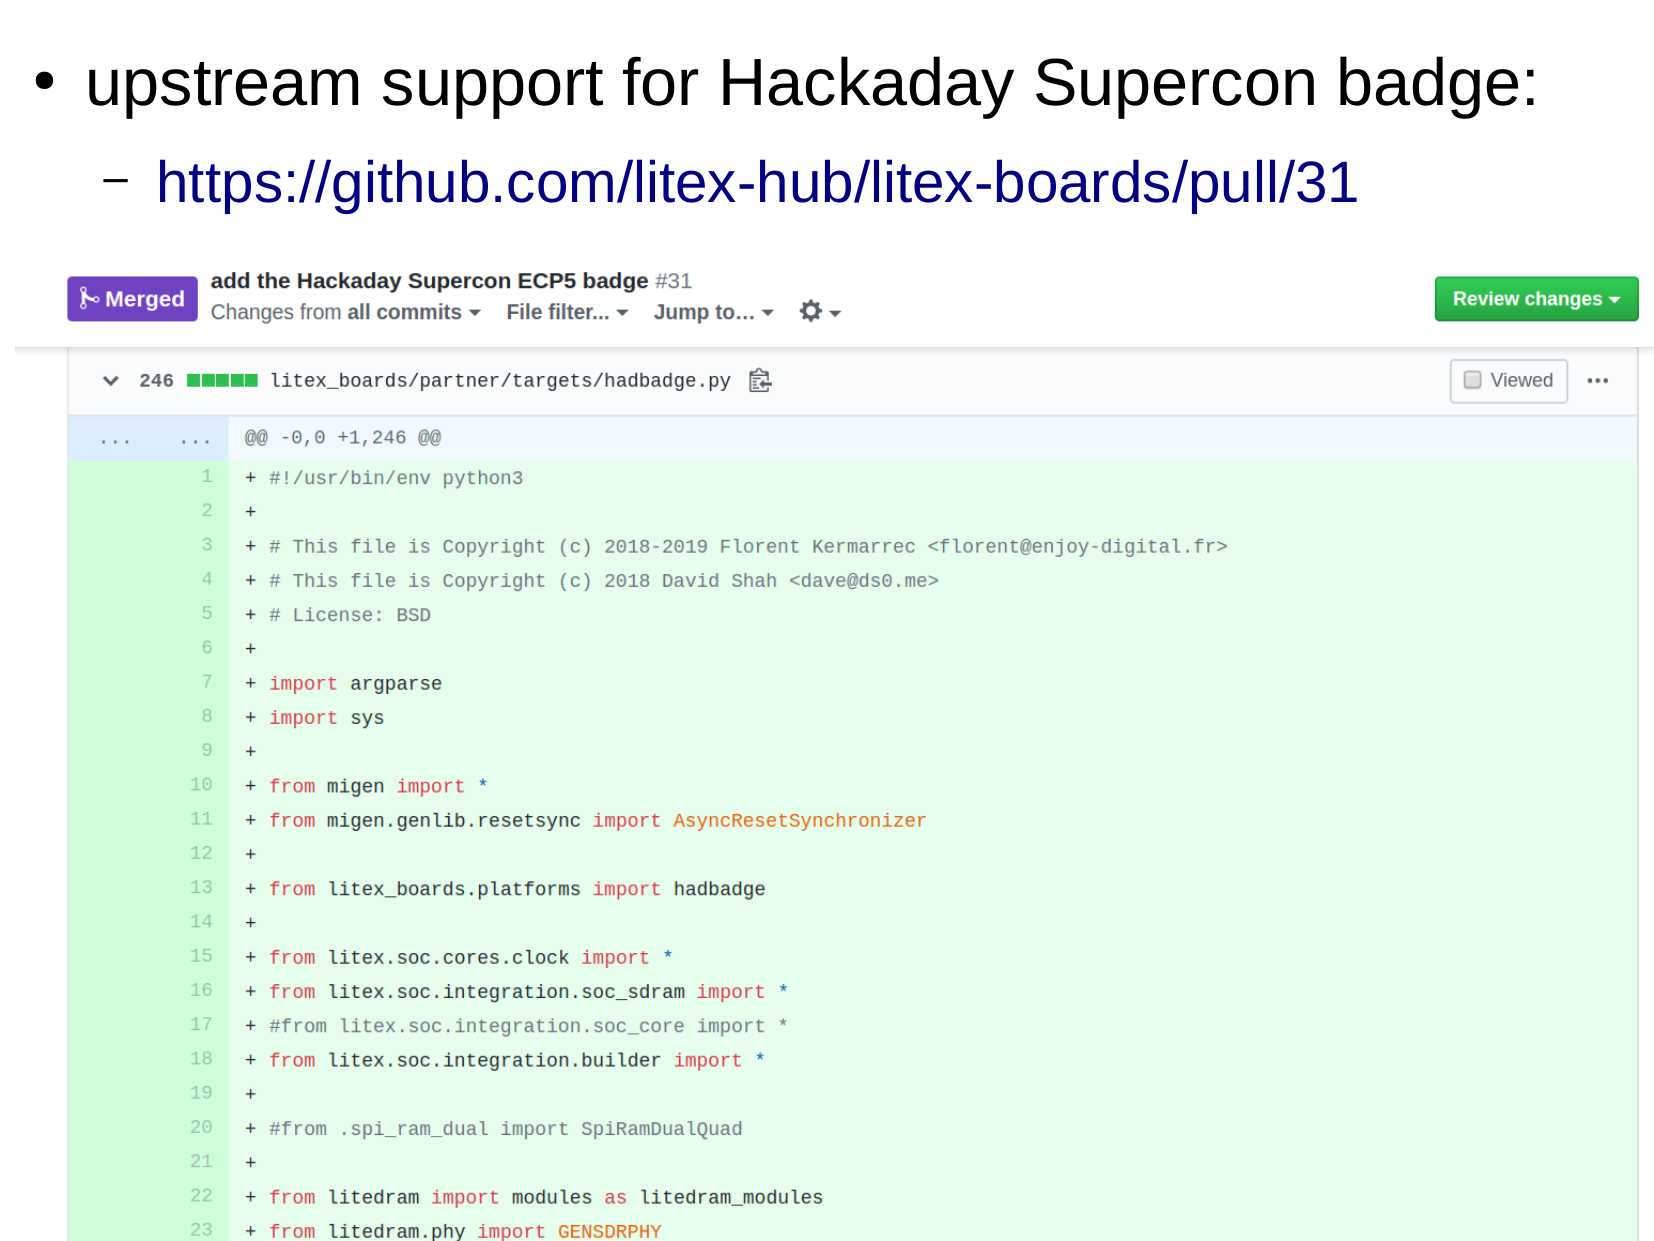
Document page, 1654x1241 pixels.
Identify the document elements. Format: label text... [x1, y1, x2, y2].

picture [15, 254, 1654, 1241]
list upstream support for Hackaday Supercon badge: https://github.com/litex-hub/litex-boards/pull/31 [15, 45, 1654, 254]
